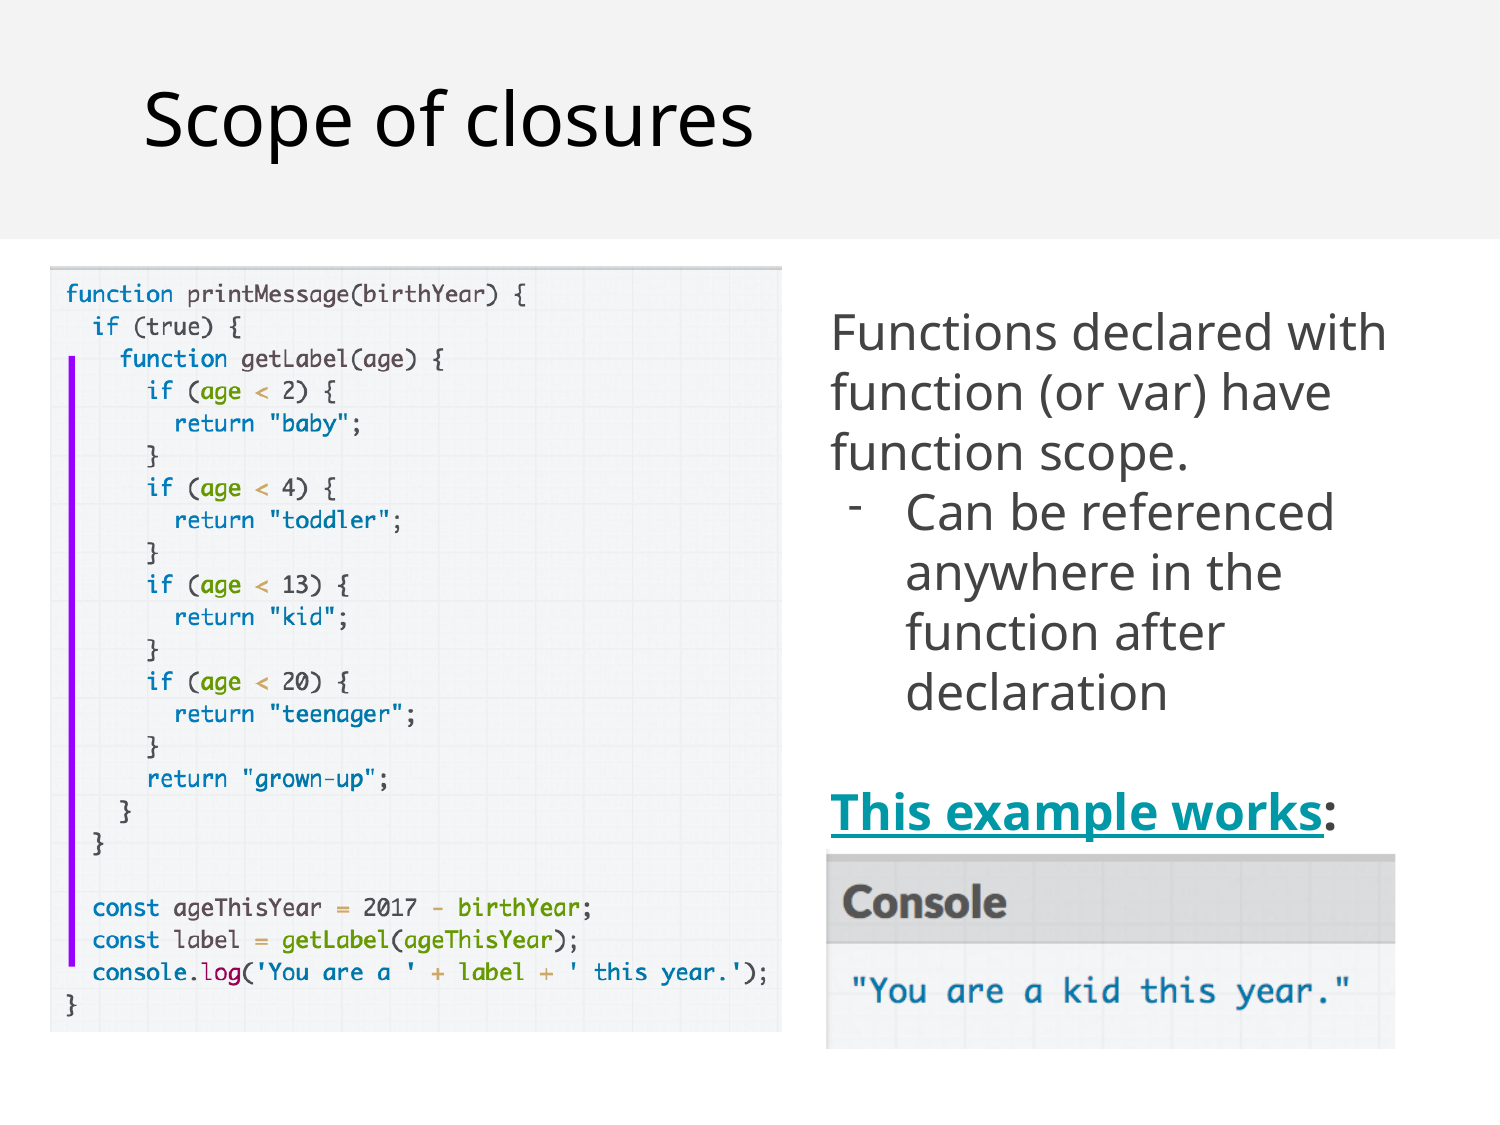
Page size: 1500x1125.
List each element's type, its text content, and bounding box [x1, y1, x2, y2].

picture [826, 849, 1396, 1049]
list Functions declared with function (or var) have function scope. Can be referenced anywhere in the function after declaration This example works: [815, 285, 1407, 840]
title Scope of closures [128, 56, 1372, 183]
picture [50, 266, 782, 1032]
